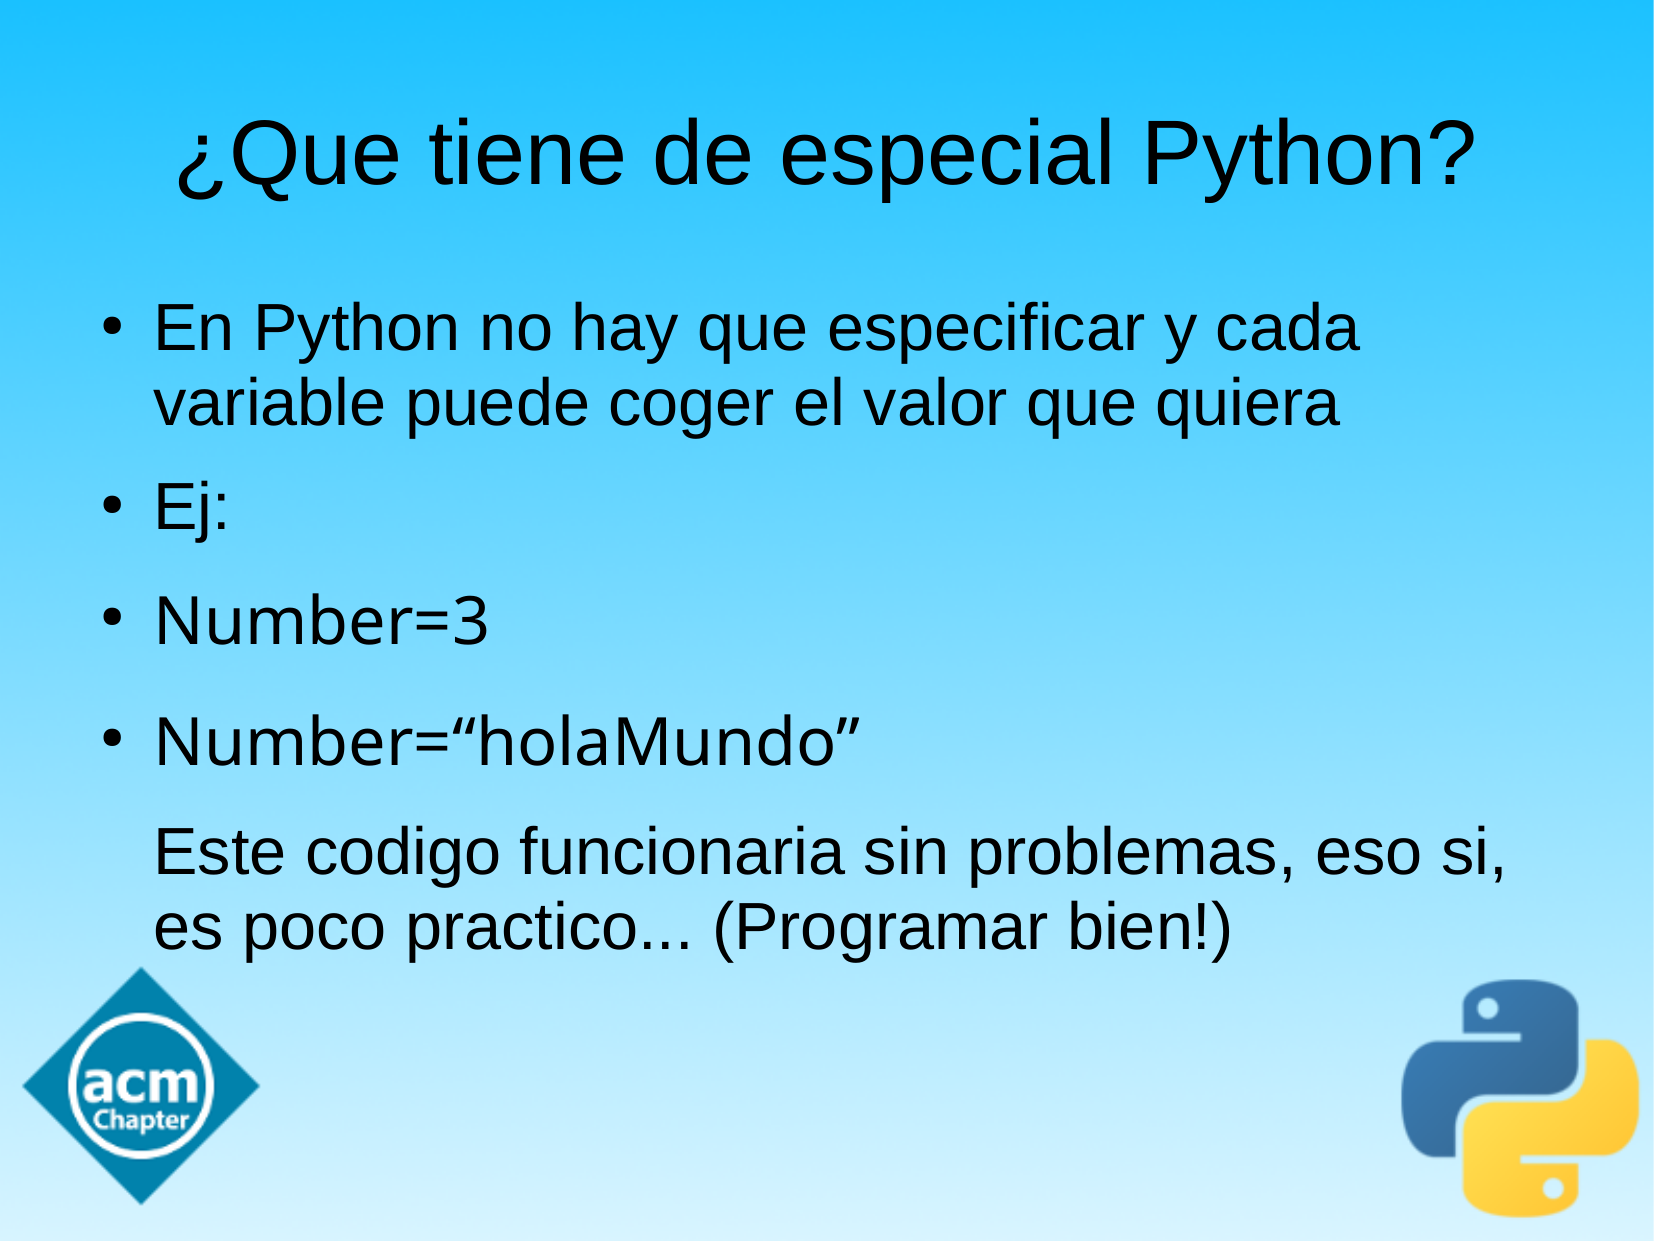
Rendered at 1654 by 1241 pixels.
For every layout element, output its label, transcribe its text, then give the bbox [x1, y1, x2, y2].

list En Python no hay que especificar y cada variable puede coger el valor que quiera Ej: Number=3 Number=“holaMundo” Este codigo funcionaria sin problemas, eso si, es poco practico... (Programar bien!) [82, 290, 1571, 1010]
picture [0, 0, 1654, 1241]
title ¿Que tiene de especial Python? [82, 49, 1571, 257]
